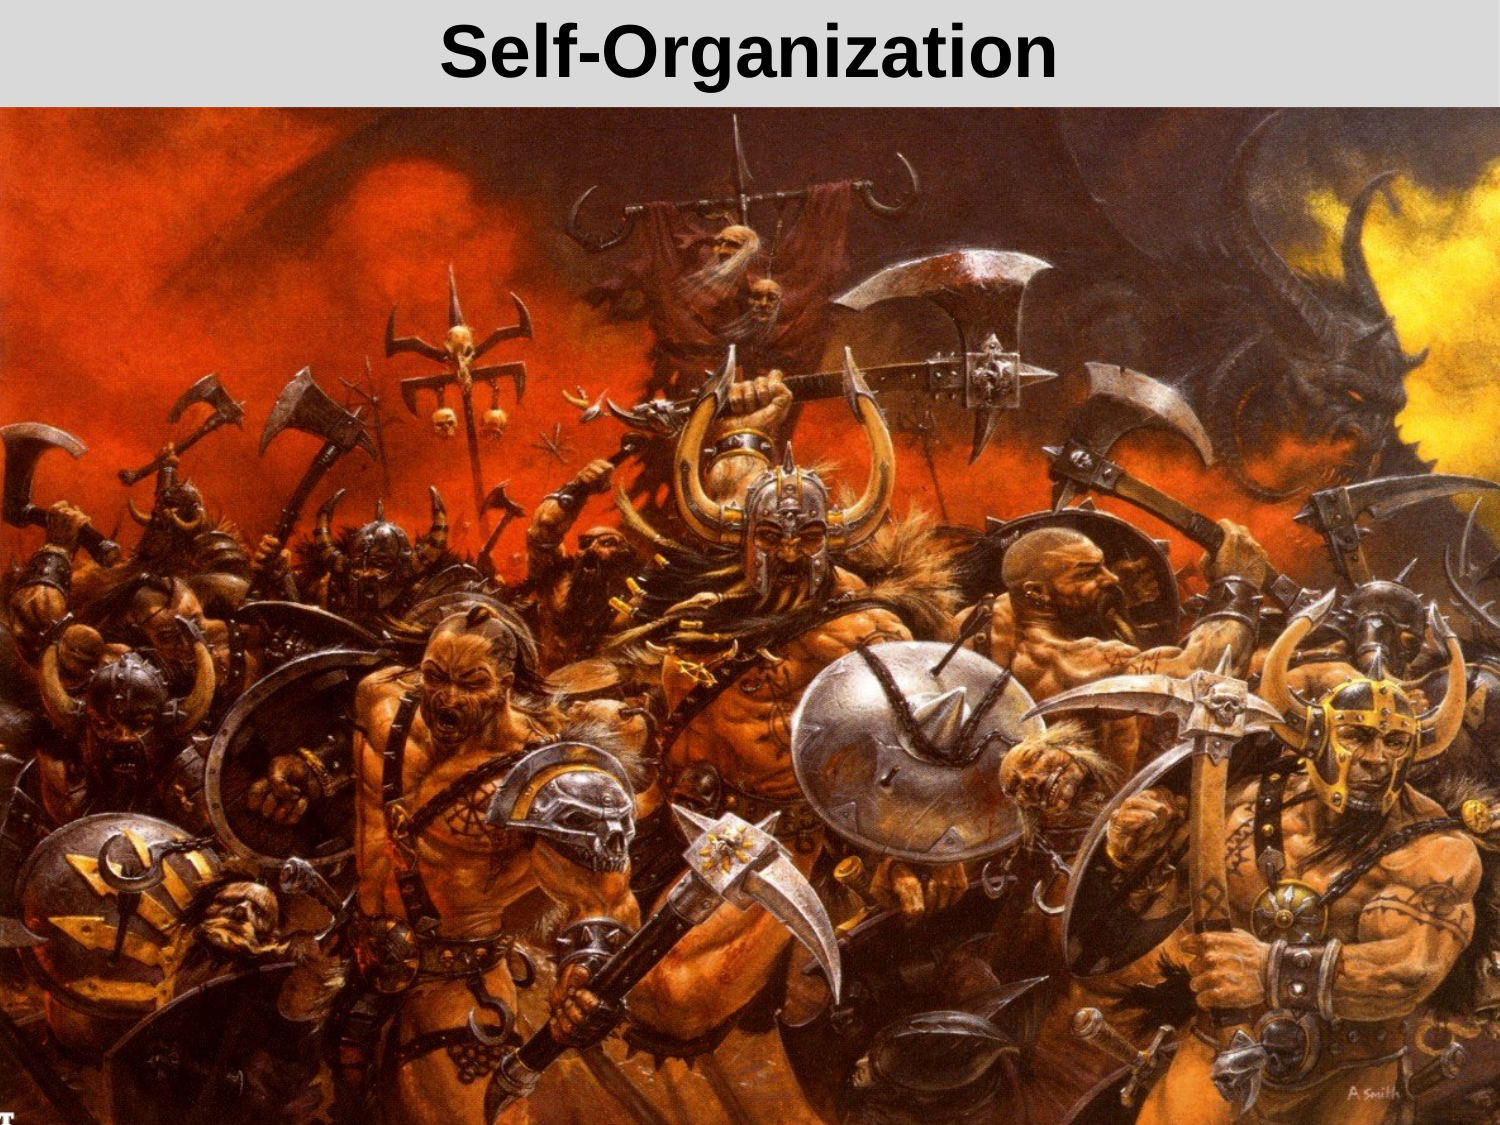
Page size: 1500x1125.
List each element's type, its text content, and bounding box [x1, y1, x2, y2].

text_box Self-Organization [0, 0, 1500, 108]
picture [0, 108, 1500, 1125]
